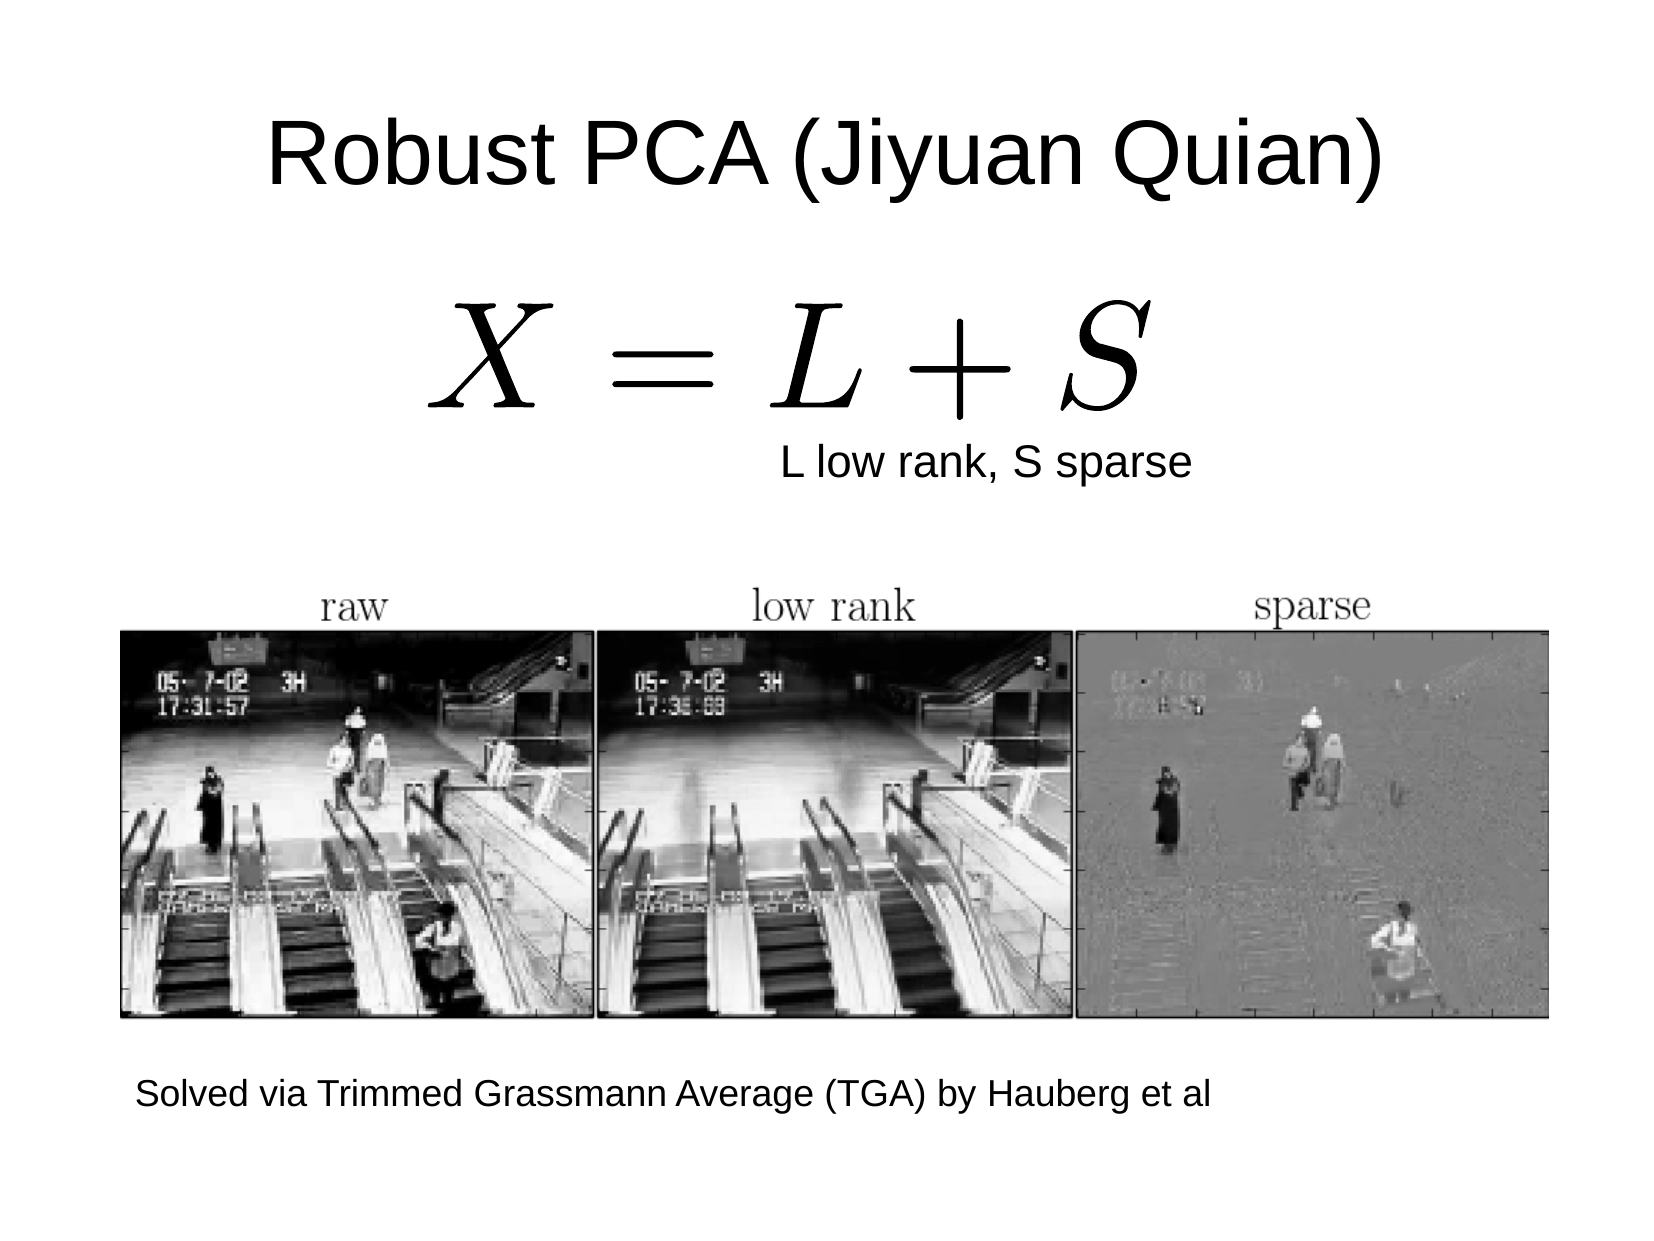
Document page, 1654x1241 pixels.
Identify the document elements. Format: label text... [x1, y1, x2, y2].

text_box [423, 300, 1156, 421]
text_box L low rank, S sparse [765, 428, 1276, 496]
picture [120, 538, 1549, 1111]
text_box Solved via Trimmed Grassmann Average (TGA) by Hauberg et al [120, 1065, 1546, 1122]
title Robust PCA (Jiyuan Quian) [82, 49, 1571, 257]
